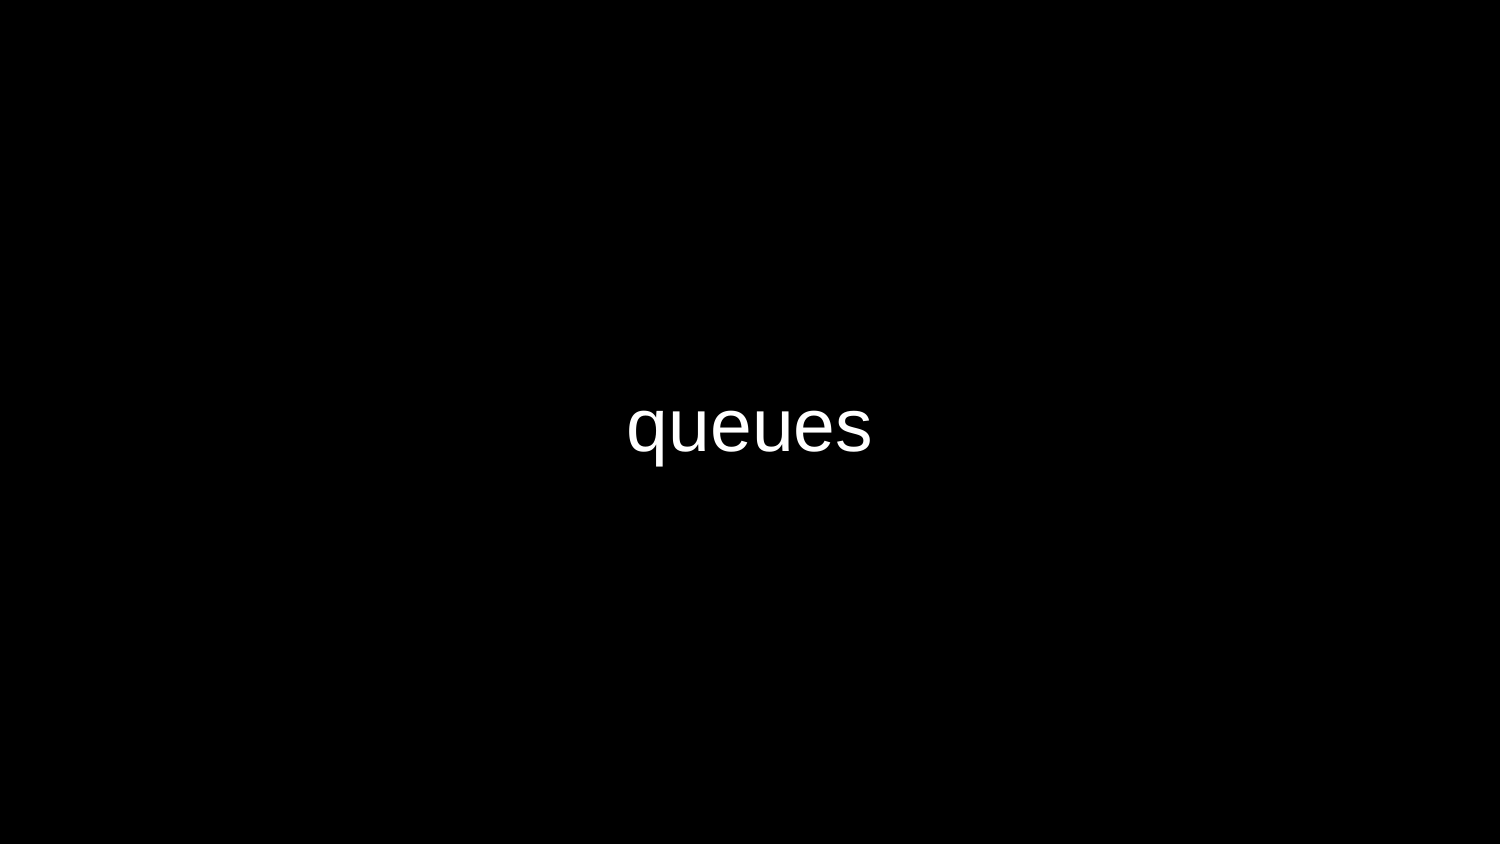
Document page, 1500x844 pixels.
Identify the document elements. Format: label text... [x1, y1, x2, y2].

title queues [51, 352, 1449, 491]
